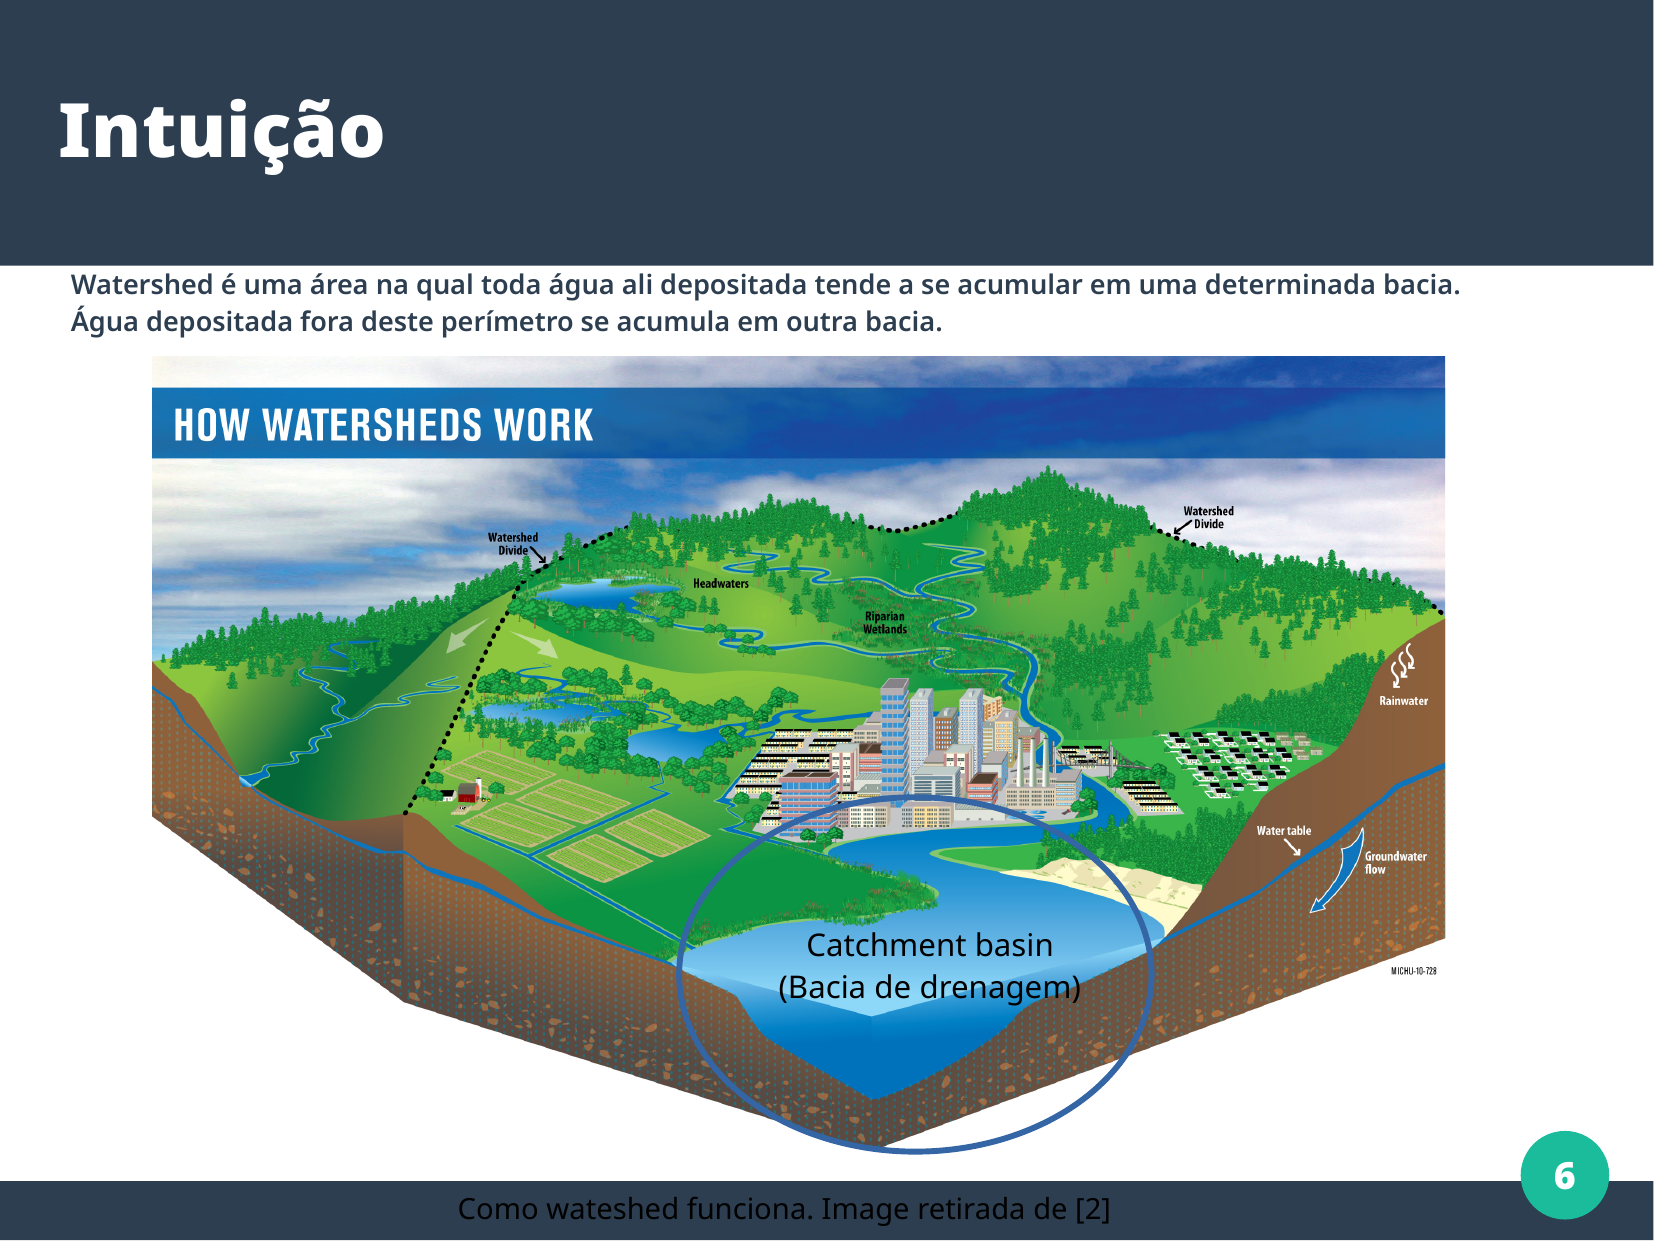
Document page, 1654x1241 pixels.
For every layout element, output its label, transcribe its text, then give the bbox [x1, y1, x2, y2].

picture [152, 356, 1447, 1152]
picture [683, 801, 1148, 1148]
title Intuição [59, 49, 1595, 207]
text_box Catchment basin (Bacia de drenagem) [738, 915, 1123, 1034]
text_box Como wateshed funciona. Image retirada de [2] [442, 1181, 1536, 1231]
list Watershed é uma área na qual toda água ali depositada tende a se acumular em uma determinada bacia. Água depositada fora deste perímetro se acumula em outra bacia. [0, 265, 1536, 1093]
